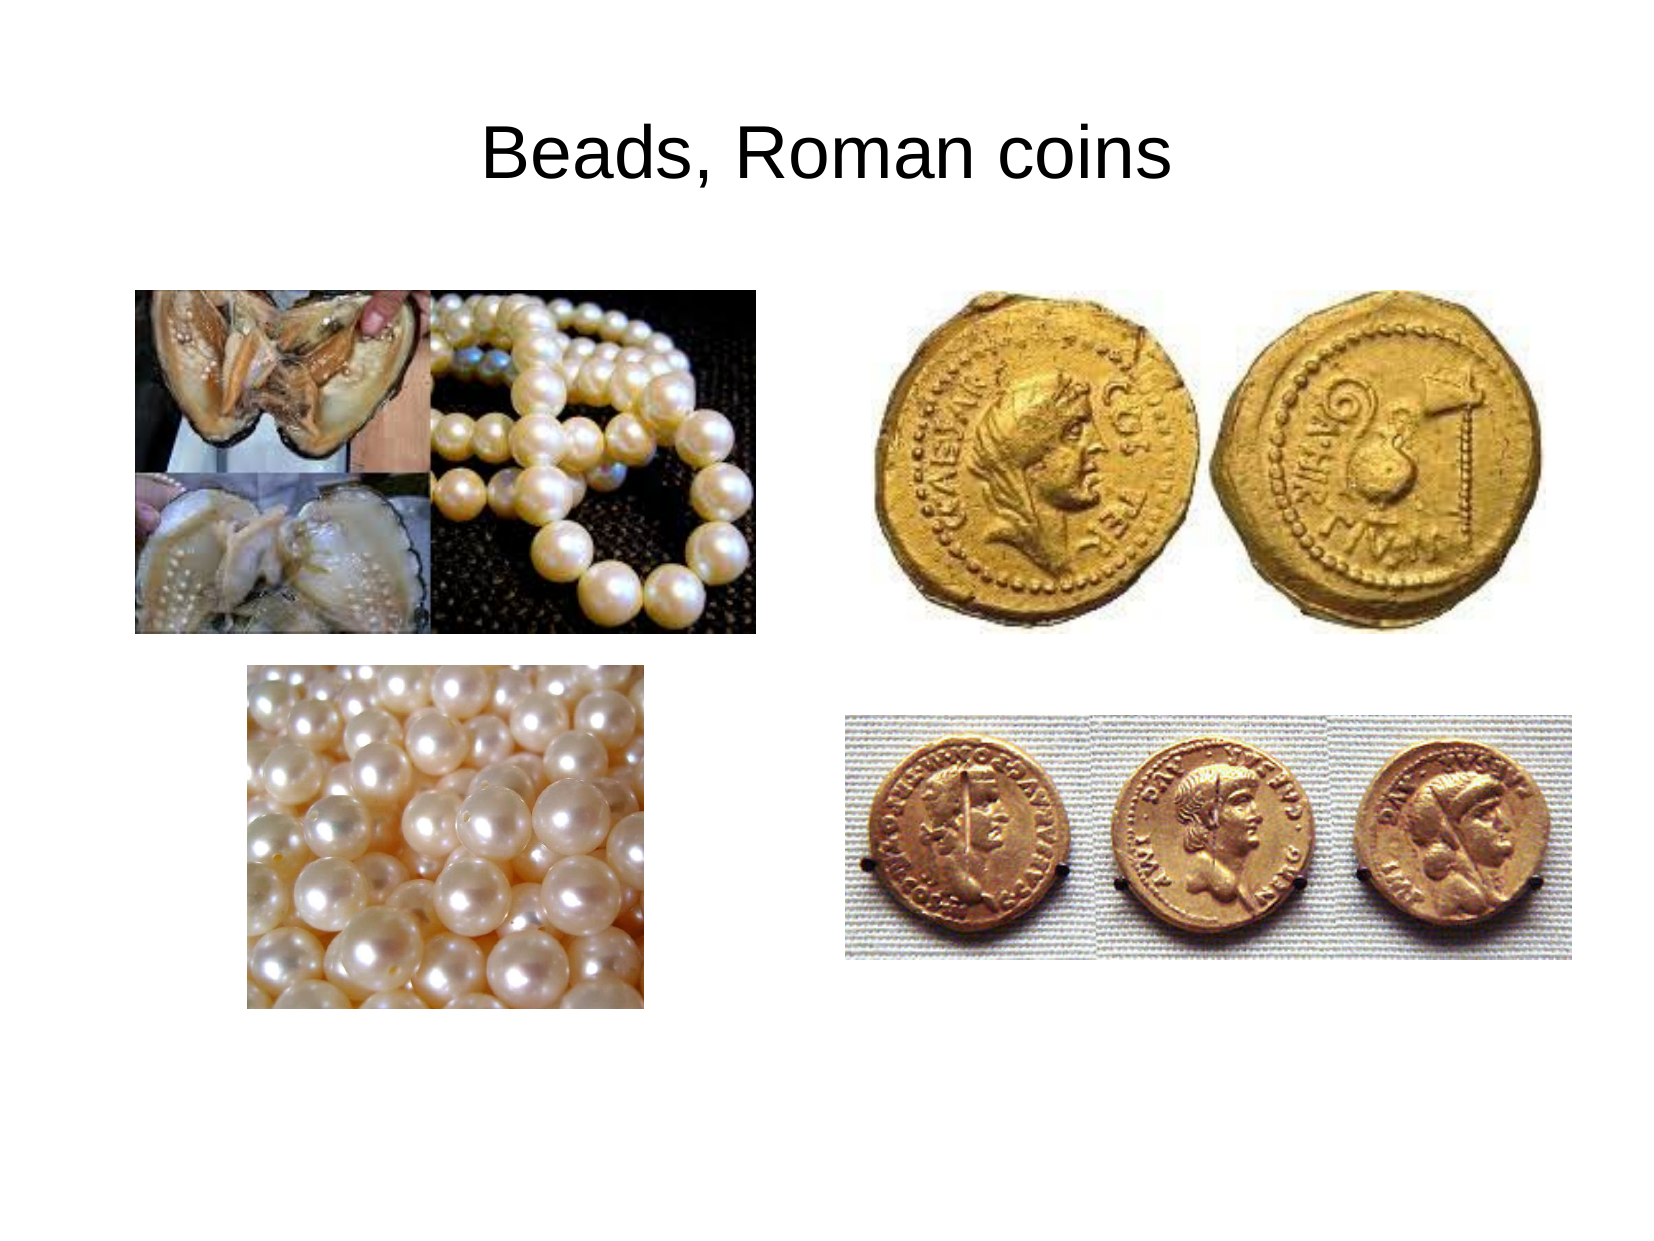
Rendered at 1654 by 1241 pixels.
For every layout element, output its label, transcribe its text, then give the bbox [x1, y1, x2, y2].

picture [247, 665, 644, 1009]
picture [871, 290, 1546, 634]
picture [135, 290, 756, 634]
picture [845, 715, 1572, 960]
title Beads, Roman coins [82, 49, 1571, 257]
